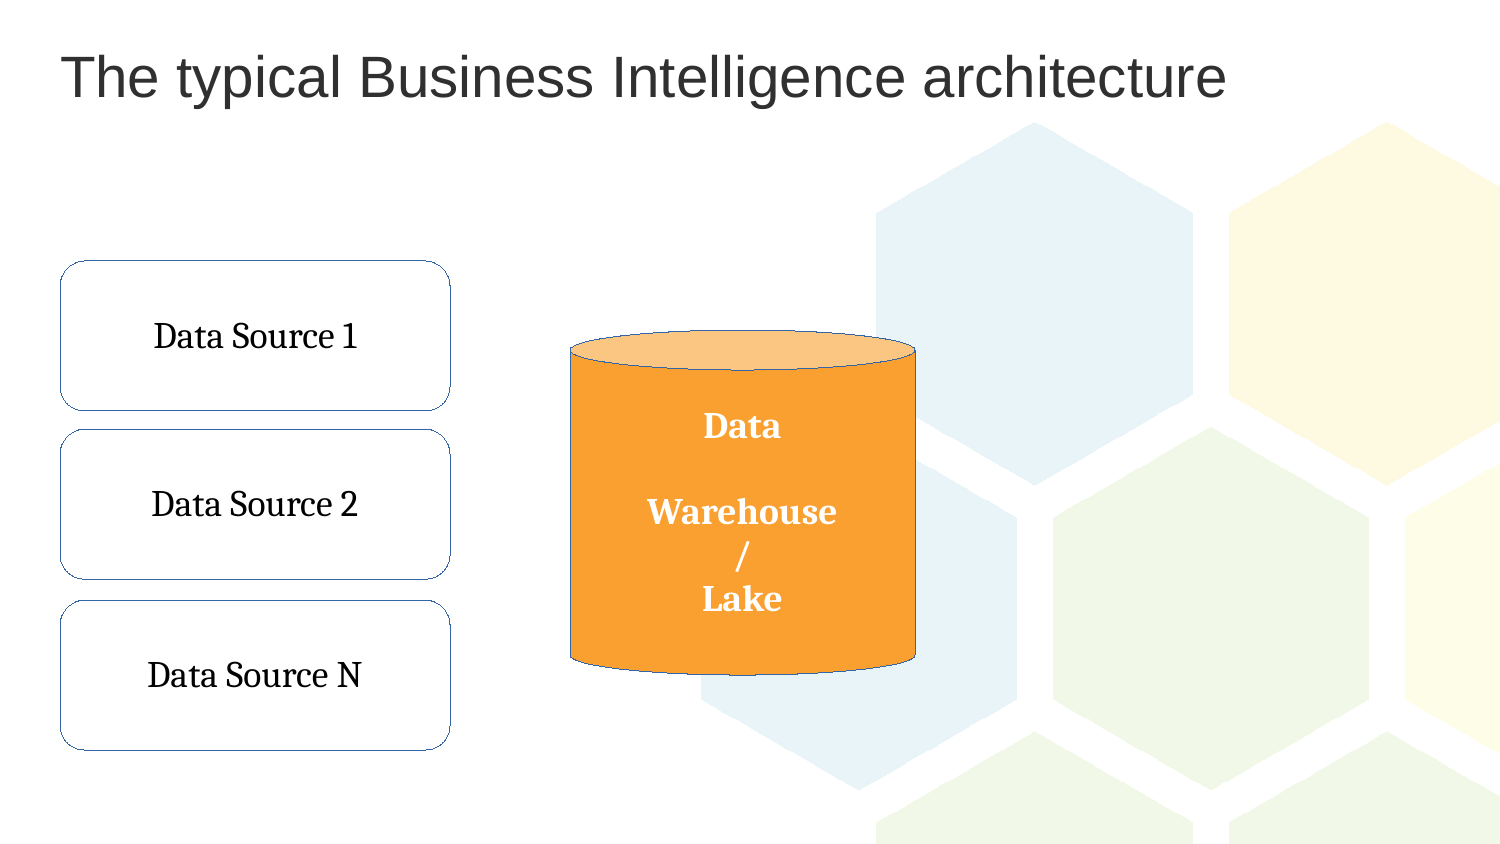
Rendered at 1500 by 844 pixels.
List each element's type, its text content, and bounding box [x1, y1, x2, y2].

title The typical Business Intelligence architecture [45, 24, 1443, 118]
text_box Data Source N [60, 600, 451, 751]
text_box Data Warehouse / Lake [570, 351, 916, 676]
picture [0, 0, 1500, 844]
text_box Data Source 2 [60, 429, 451, 580]
text_box Data Source 1 [60, 260, 451, 411]
